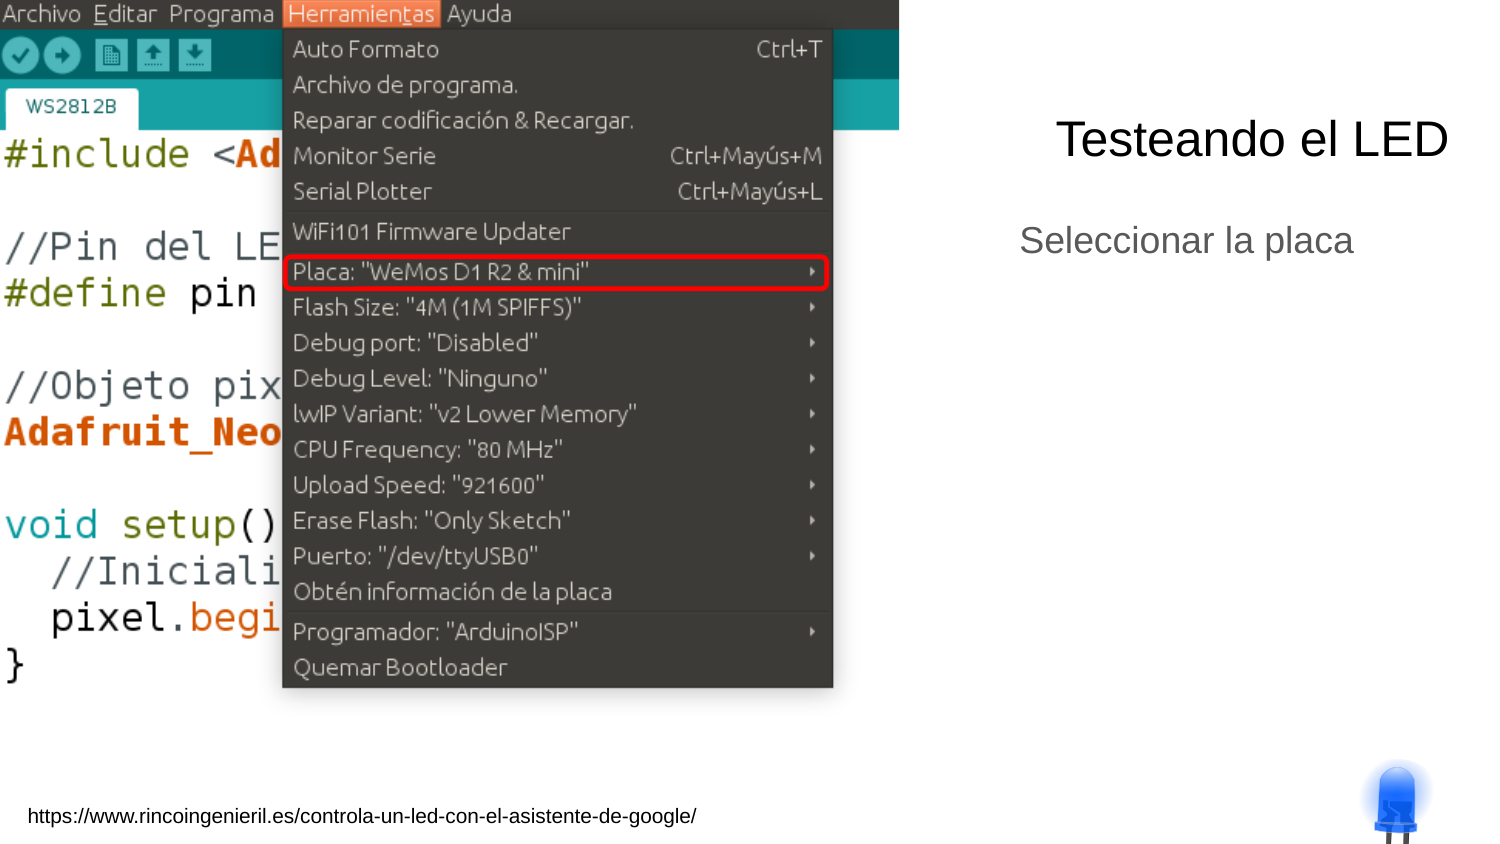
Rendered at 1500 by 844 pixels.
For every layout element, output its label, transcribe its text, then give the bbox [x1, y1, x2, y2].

picture [1354, 759, 1440, 844]
picture [0, 0, 900, 716]
list Seleccionar la placa [1004, 194, 1465, 716]
title Testeando el LED [900, 57, 1465, 182]
